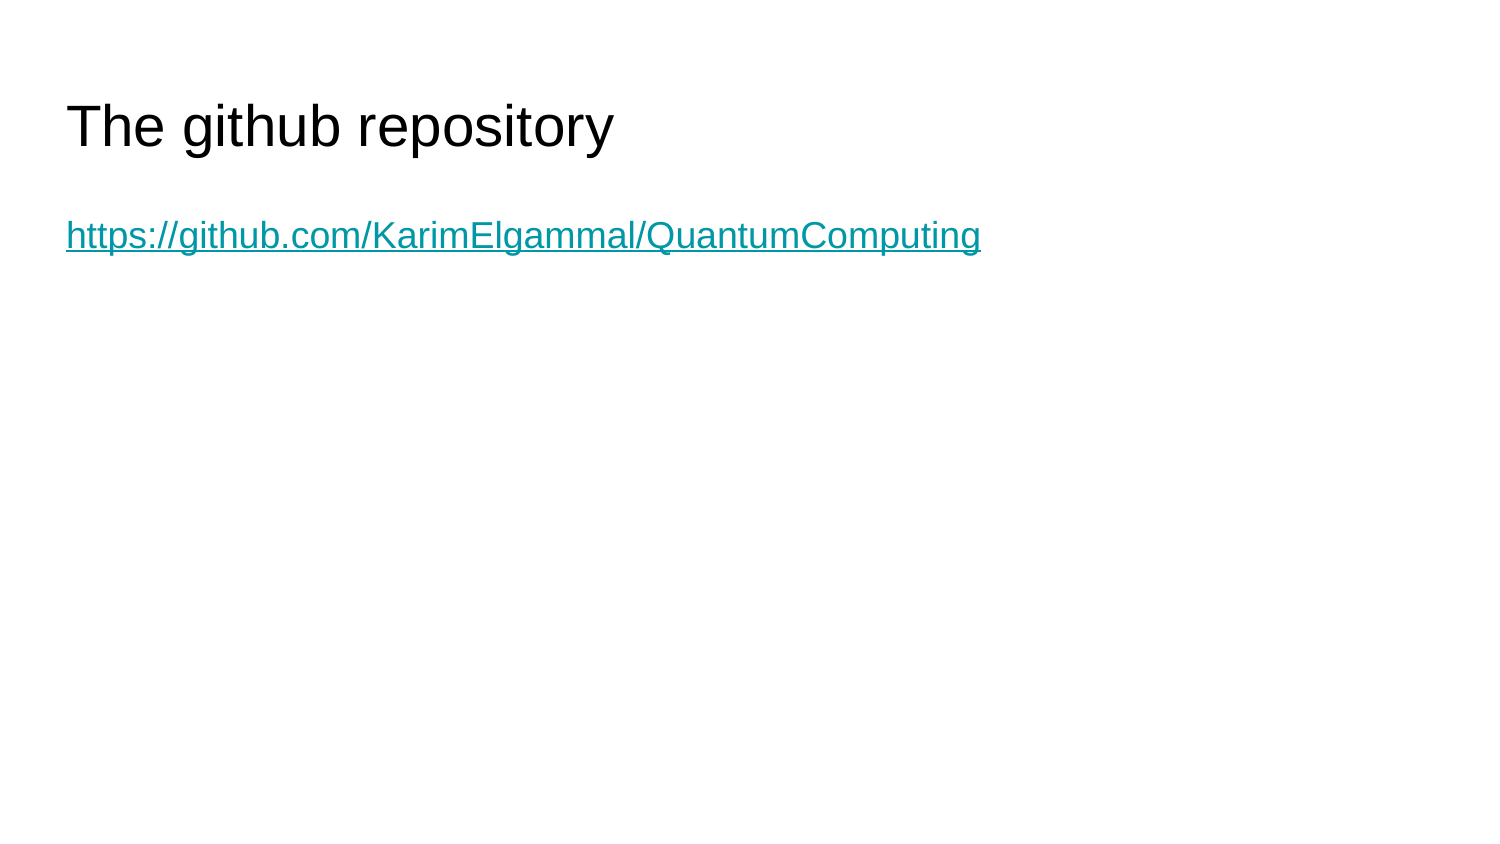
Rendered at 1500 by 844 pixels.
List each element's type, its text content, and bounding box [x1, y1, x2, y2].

list https://github.com/KarimElgammal/QuantumComputing [51, 189, 1449, 750]
title The github repository [51, 72, 1449, 167]
